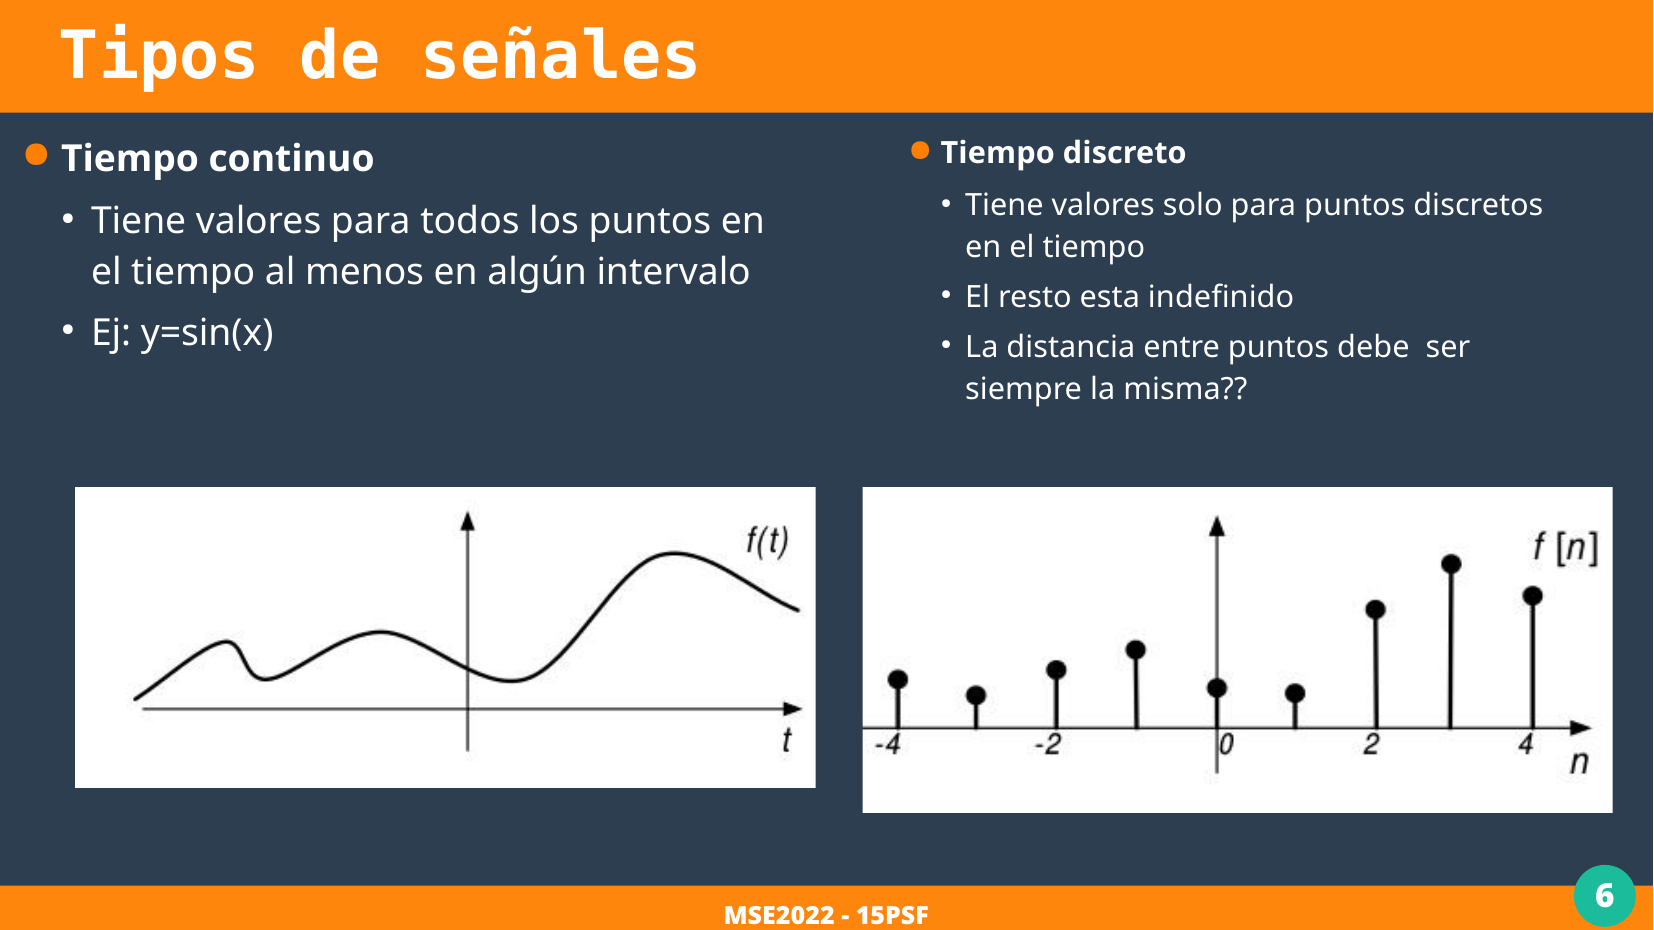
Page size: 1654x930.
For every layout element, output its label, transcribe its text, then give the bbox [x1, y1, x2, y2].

picture [75, 487, 816, 788]
title Tipos de señales [58, 16, 1594, 181]
list Tiempo discreto Tiene valores solo para puntos discretos en el tiempo El resto esta indefinido La distancia entre puntos debe ser siempre la misma?? [900, 131, 1576, 413]
picture [862, 487, 1613, 813]
list Tiempo continuo Tiene valores para todos los puntos en el tiempo al menos en algún intervalo Ej: y=sin(x) [11, 131, 788, 376]
